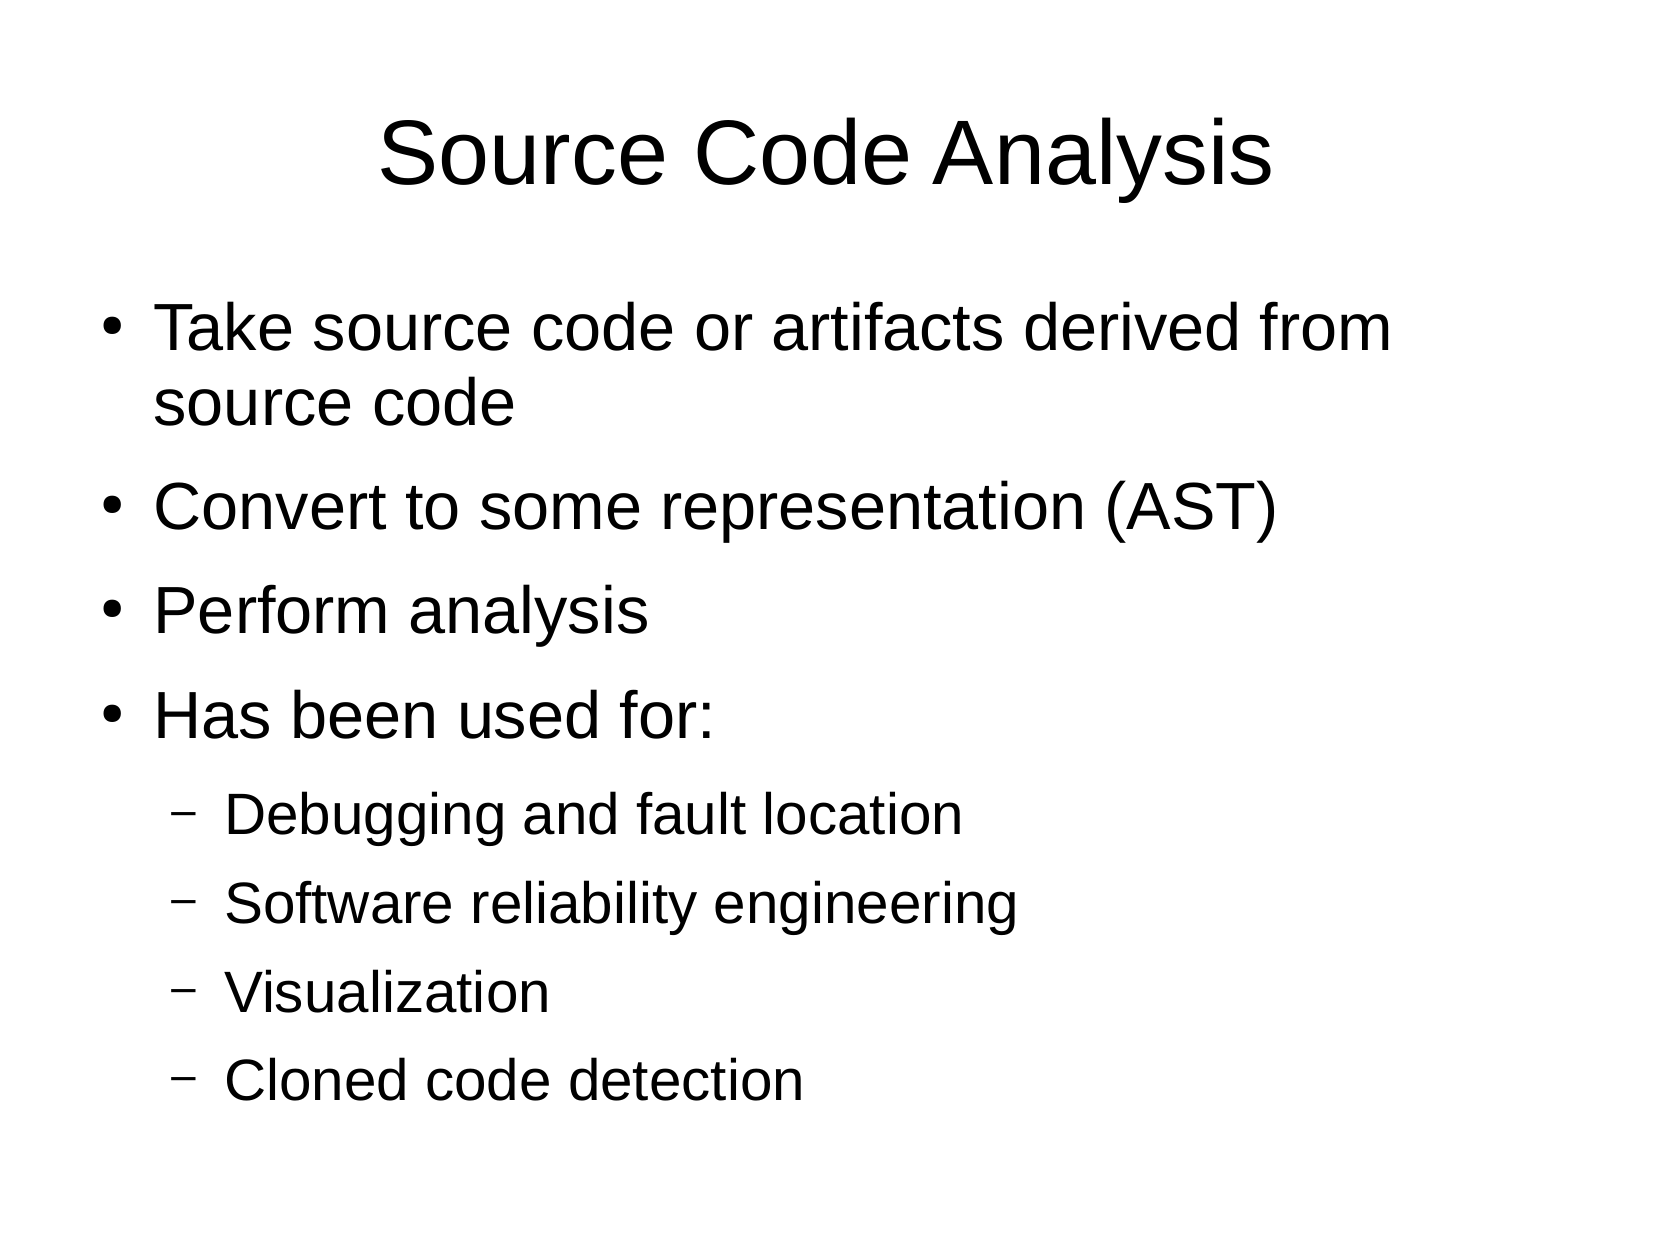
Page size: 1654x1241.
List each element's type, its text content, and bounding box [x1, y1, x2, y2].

list Take source code or artifacts derived from source code Convert to some representation (AST) Perform analysis Has been used for: Debugging and fault location Software reliability engineering Visualization Cloned code detection [82, 290, 1571, 1216]
title Source Code Analysis [82, 49, 1571, 257]
